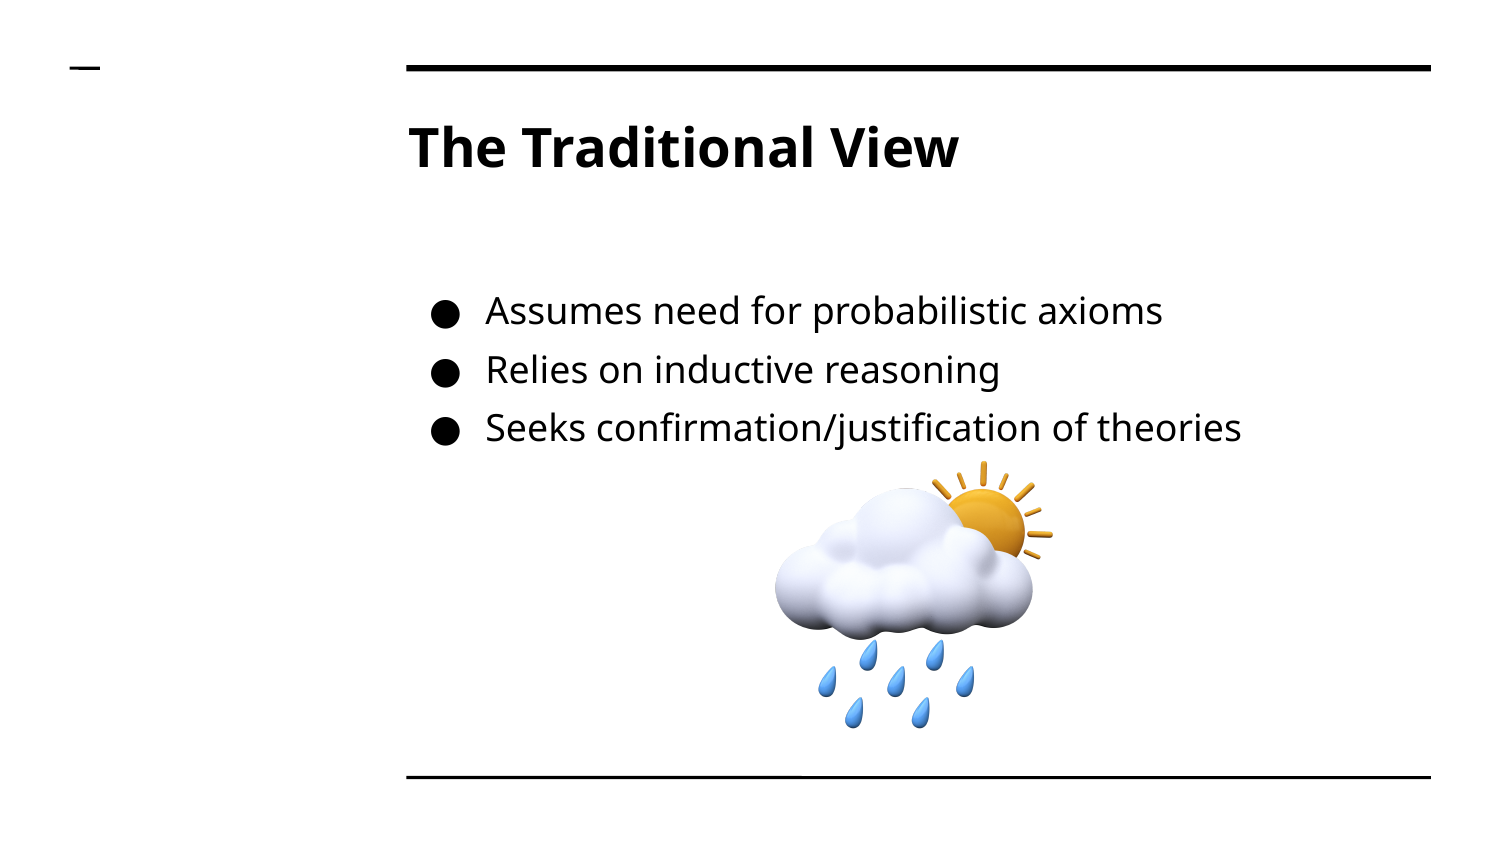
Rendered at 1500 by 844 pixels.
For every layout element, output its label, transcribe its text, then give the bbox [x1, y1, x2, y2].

title The Traditional View [393, 94, 1431, 199]
picture [741, 421, 1087, 768]
list Assumes need for probabilistic axioms Relies on inductive reasoning Seeks confirmation/justification of theories [395, 261, 1433, 755]
